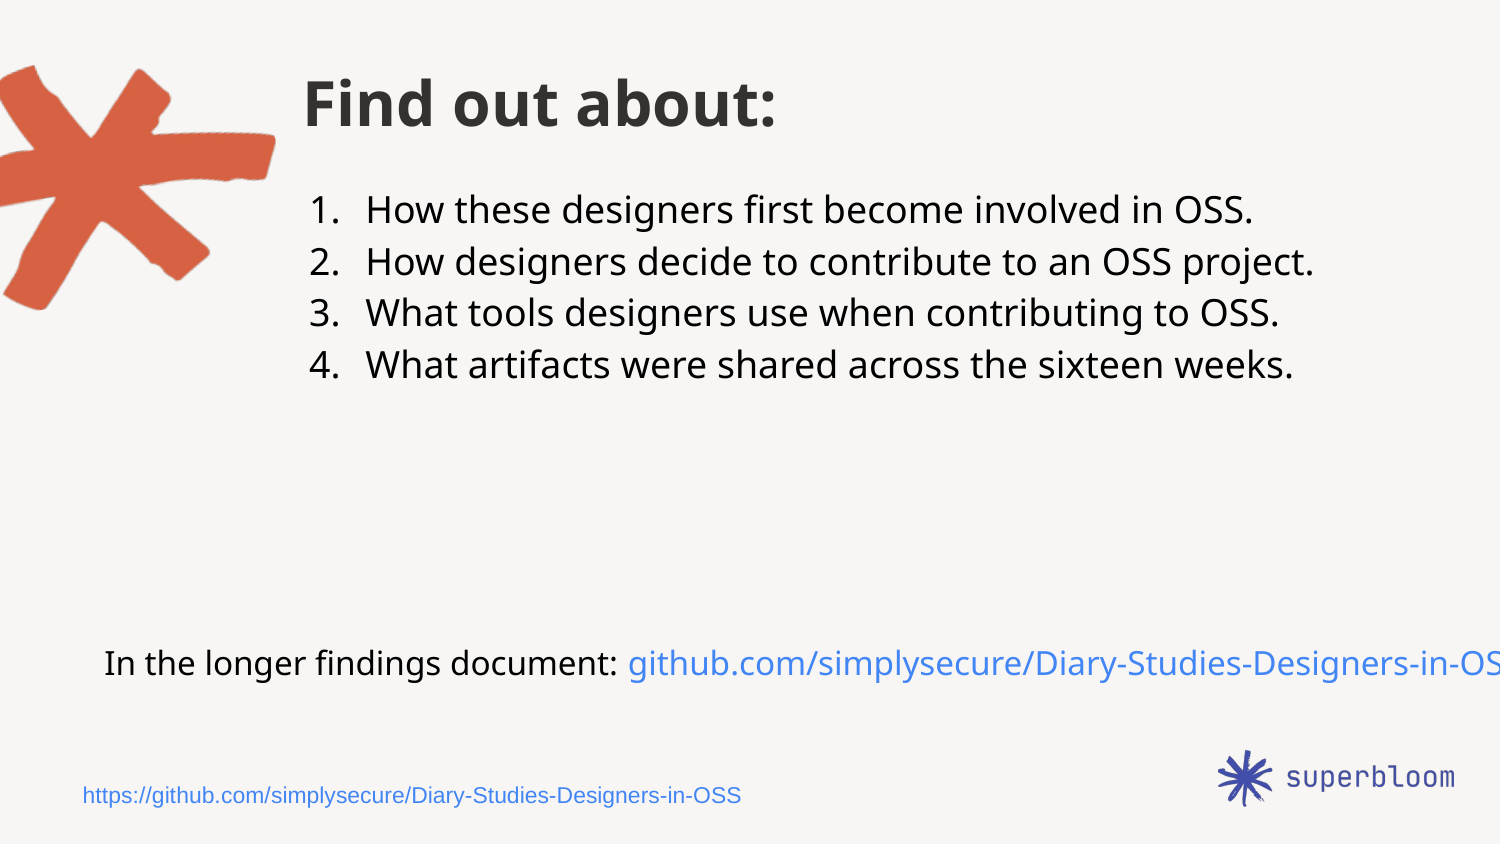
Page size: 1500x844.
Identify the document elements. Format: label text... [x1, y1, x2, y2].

text_box How these designers first become involved in OSS. How designers decide to contribute to an OSS project. What tools designers use when contributing to OSS. What artifacts were shared across the sixteen weeks. [275, 163, 1475, 401]
picture [0, 28, 279, 316]
text_box Find out about: [287, 48, 1141, 154]
text_box https://github.com/simplysecure/Diary-Studies-Designers-in-OSS [67, 765, 786, 824]
text_box In the longer findings document: github.com/simplysecure/Diary-Studies-Designers-in-OSS [89, 621, 1500, 789]
picture [1218, 750, 1454, 807]
